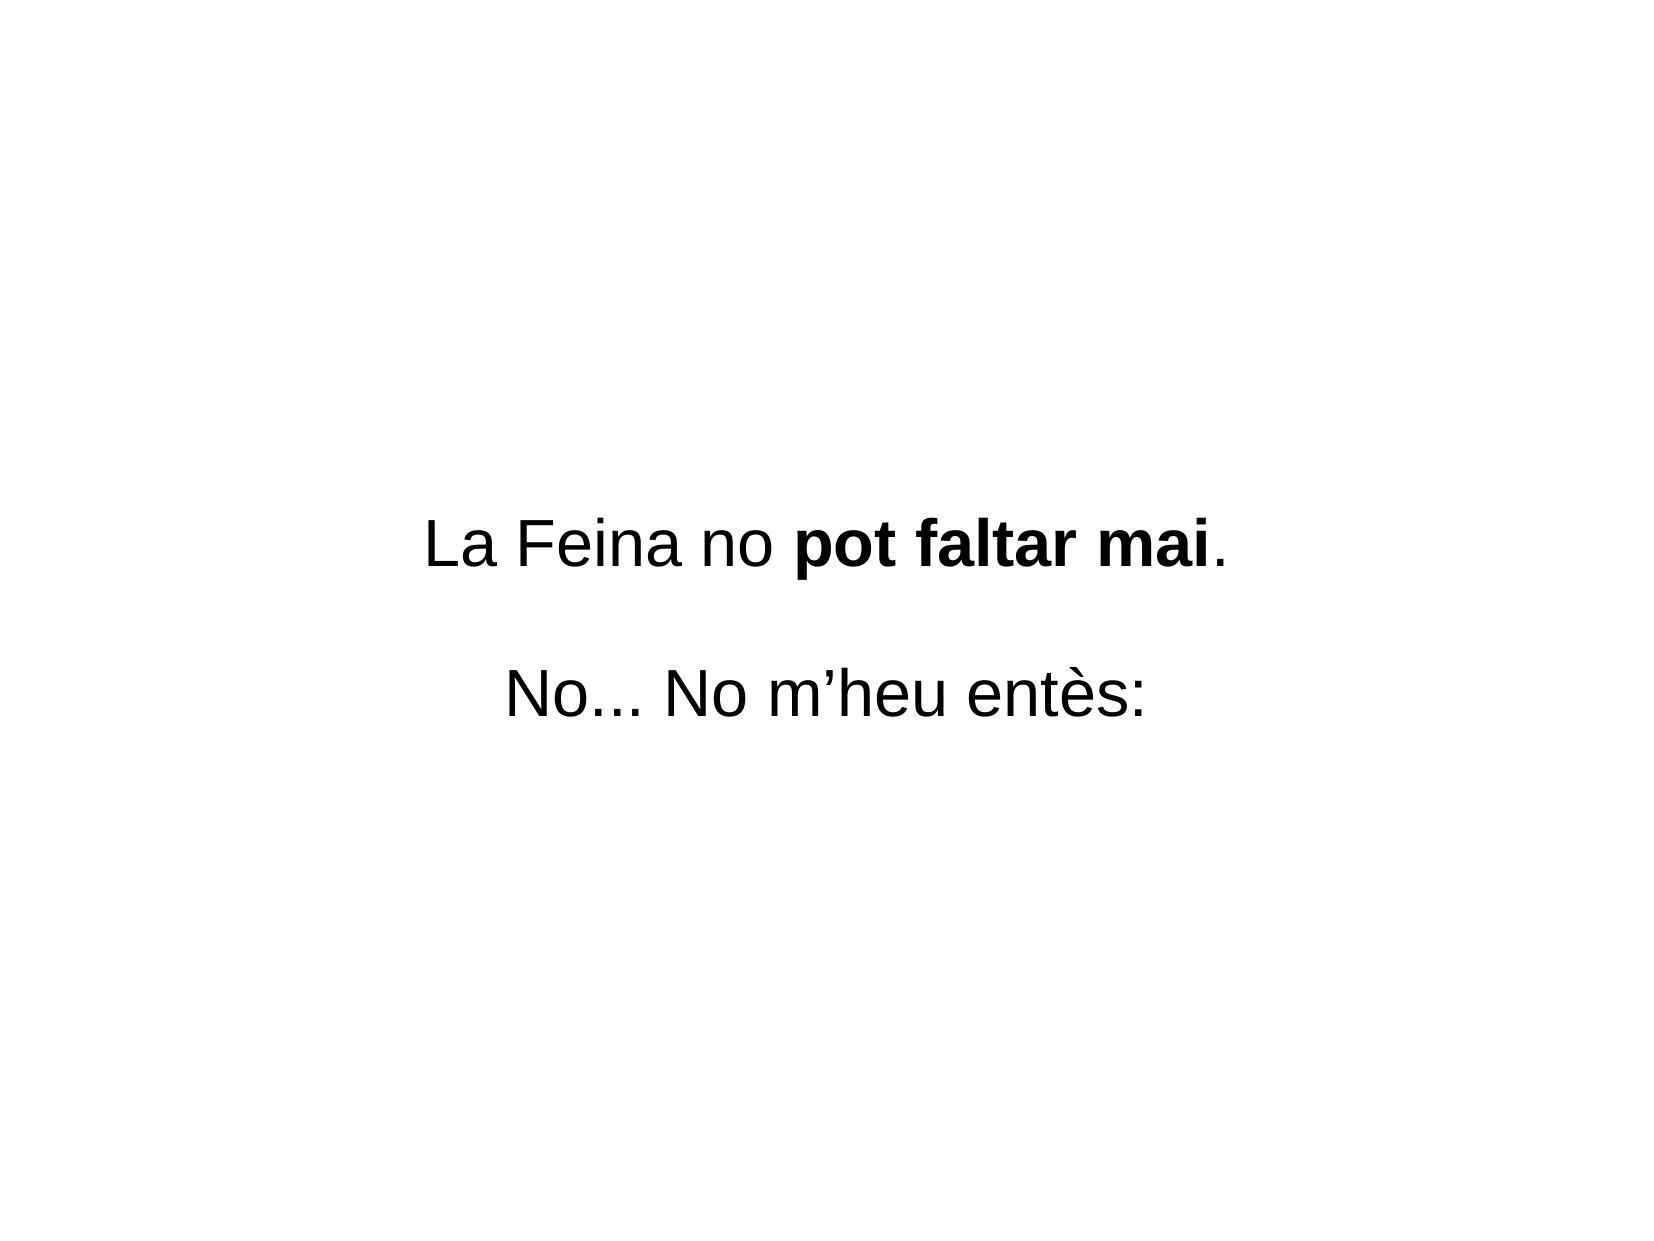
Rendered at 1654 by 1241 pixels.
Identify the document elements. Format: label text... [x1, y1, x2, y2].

subtitle La Feina no pot faltar mai. No... No m’heu entès: [82, 138, 1571, 1099]
